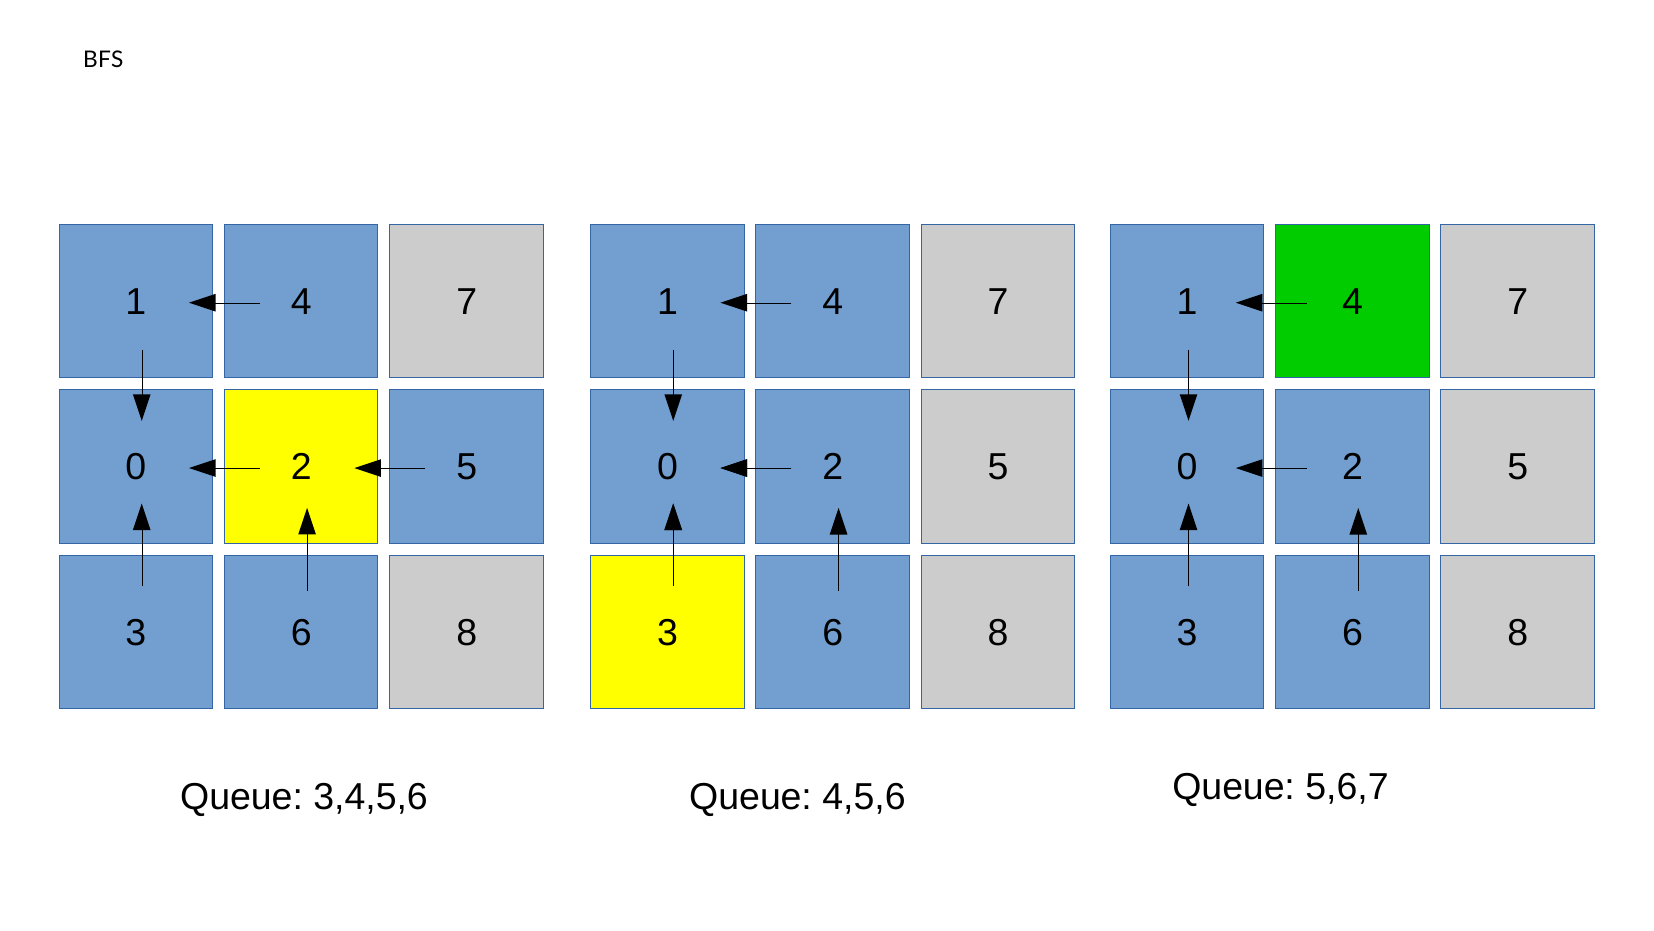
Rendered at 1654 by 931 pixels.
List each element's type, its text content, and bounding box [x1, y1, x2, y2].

text_box 7 [1440, 224, 1595, 378]
text_box 5 [1440, 389, 1595, 544]
text_box 2 [755, 389, 910, 544]
text_box Queue: 3,4,5,6 [165, 767, 443, 825]
text_box 7 [921, 224, 1075, 378]
text_box 3 [59, 555, 213, 709]
text_box 7 [389, 224, 544, 378]
text_box 6 [1275, 555, 1430, 709]
text_box 3 [590, 555, 745, 709]
text_box 1 [590, 224, 745, 378]
title BFS [83, 0, 1571, 119]
text_box 6 [224, 555, 378, 709]
text_box 8 [1440, 555, 1595, 709]
text_box 2 [1275, 389, 1430, 544]
text_box 5 [921, 389, 1075, 544]
text_box Queue: 5,6,7 [1157, 758, 1404, 815]
text_box 4 [755, 224, 910, 378]
text_box Queue: 4,5,6 [674, 767, 921, 825]
text_box 0 [59, 389, 213, 544]
text_box 1 [59, 224, 213, 378]
text_box 4 [224, 224, 378, 378]
text_box 6 [755, 555, 910, 709]
text_box 8 [389, 555, 544, 709]
text_box 2 [224, 389, 378, 544]
text_box 8 [921, 555, 1075, 709]
text_box 5 [389, 389, 544, 544]
text_box 3 [1110, 555, 1264, 709]
text_box 0 [590, 389, 745, 544]
text_box 0 [1110, 389, 1264, 544]
text_box 4 [1275, 224, 1430, 378]
text_box 1 [1110, 224, 1264, 378]
